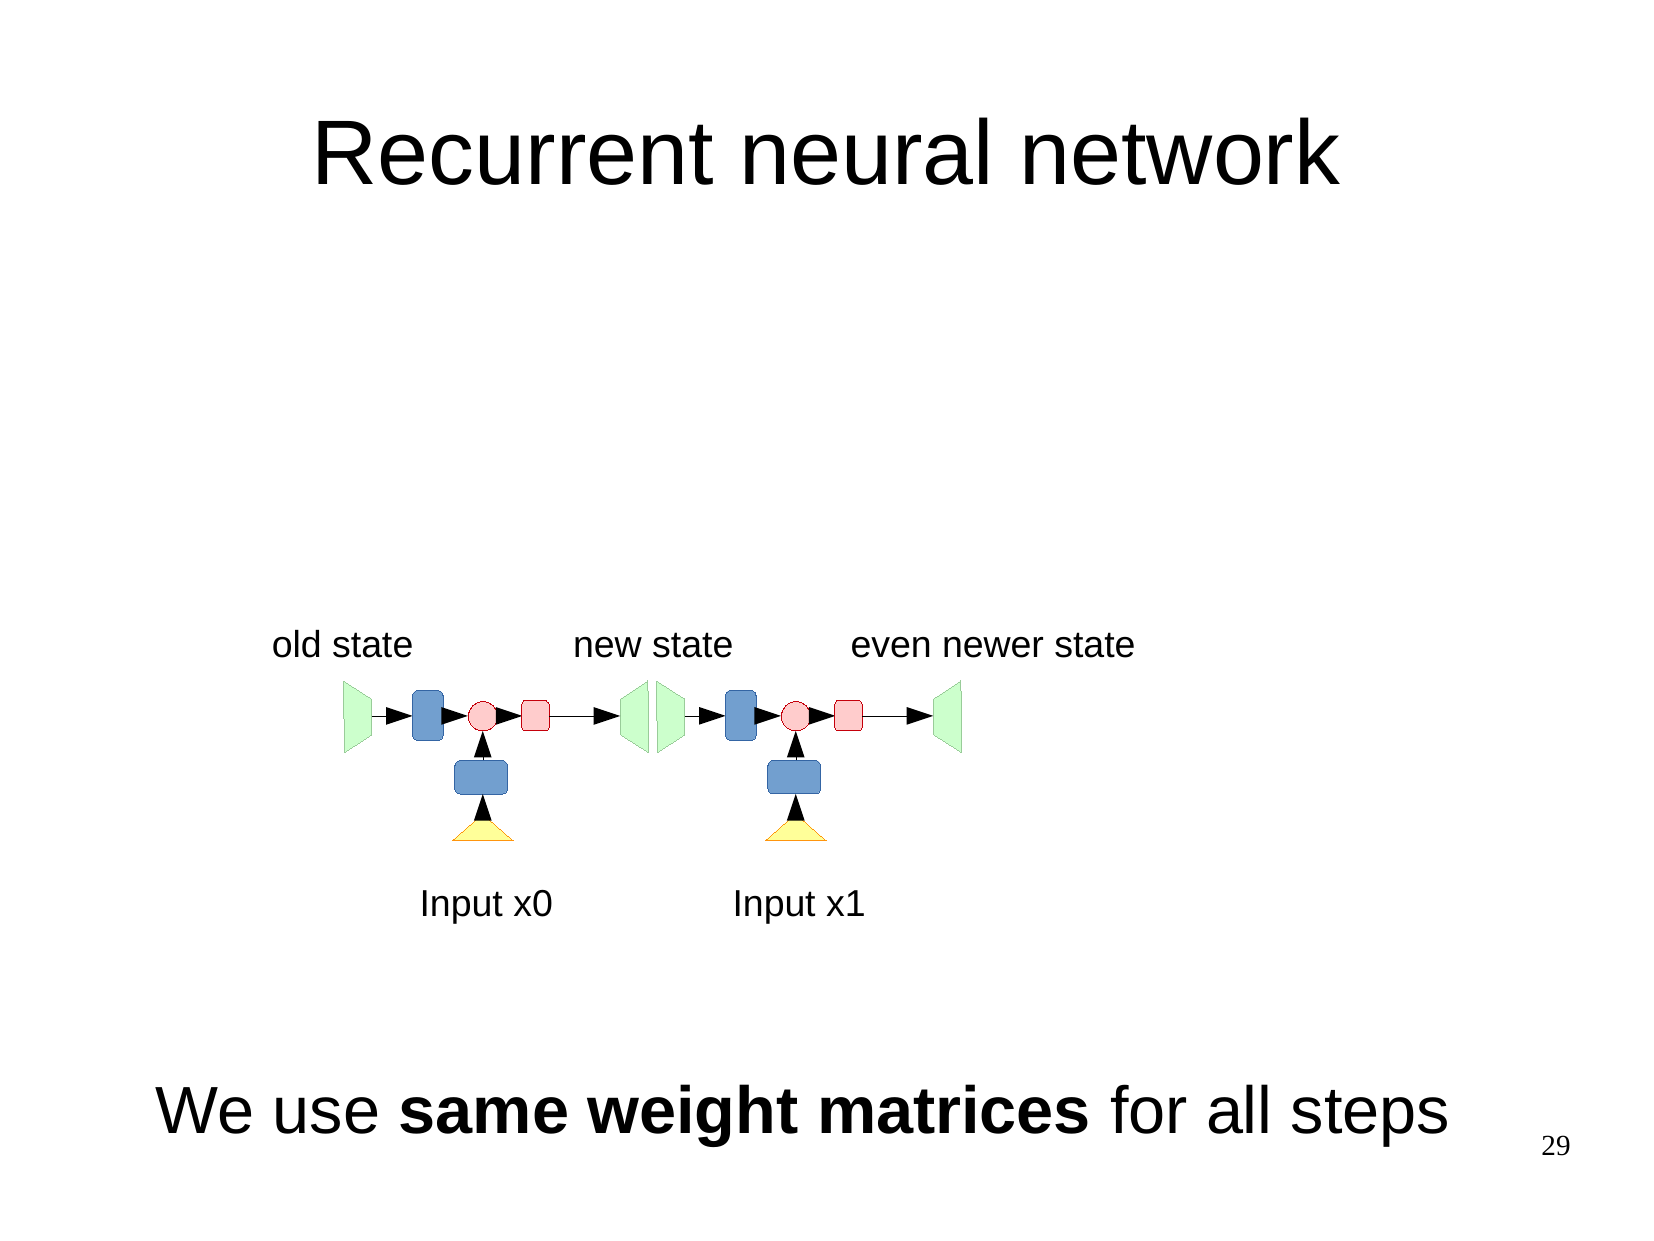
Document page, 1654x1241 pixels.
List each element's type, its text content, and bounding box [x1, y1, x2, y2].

text_box [765, 821, 827, 841]
text_box [521, 700, 550, 731]
text_box Input x0 [404, 875, 568, 933]
text_box [412, 690, 444, 741]
text_box Input x1 [717, 875, 881, 933]
title Recurrent neural network [82, 49, 1571, 257]
text_box new state [558, 615, 749, 673]
text_box [834, 700, 863, 731]
text_box even newer state [835, 615, 1207, 673]
text_box [656, 681, 685, 753]
text_box [933, 680, 962, 753]
text_box old state [257, 615, 429, 673]
text_box [725, 690, 757, 741]
text_box [468, 701, 495, 731]
text_box [781, 701, 808, 731]
text_box [767, 760, 821, 794]
text_box [452, 821, 514, 841]
text_box We use same weight matrices for all steps [141, 1065, 1470, 1156]
text_box [343, 681, 372, 753]
text_box [454, 760, 508, 795]
text_box [620, 680, 649, 753]
